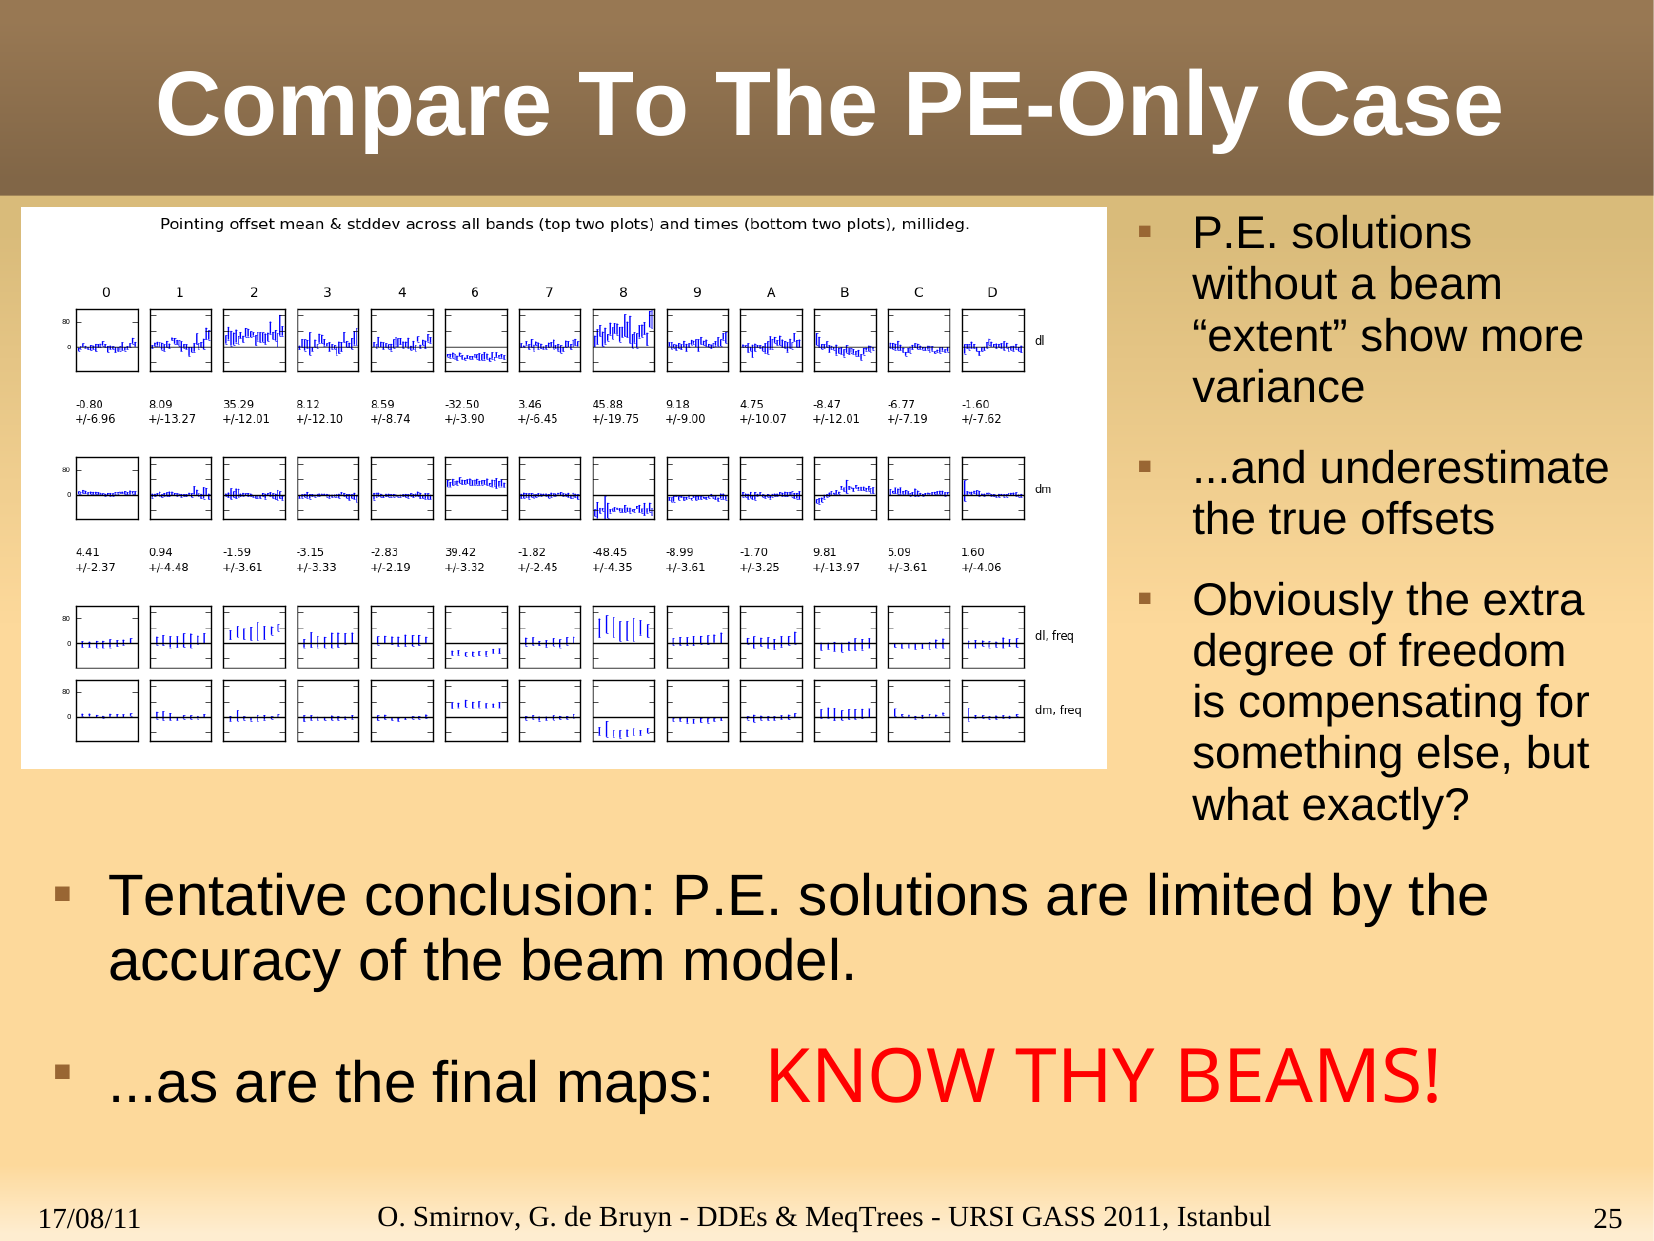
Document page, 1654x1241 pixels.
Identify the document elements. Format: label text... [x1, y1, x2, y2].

list P.E. solutions without a beam “extent” show more variance ...and underestimate the true offsets Obviously the extra degree of freedom is compensating for something else, but what exactly? [1121, 207, 1613, 1104]
list Tentative conclusion: P.E. solutions are limited by the accuracy of the beam model. ...as are the final maps: KNOW THY BEAMS! [37, 862, 1579, 1223]
title Compare To The PE-Only Case [86, 0, 1576, 208]
picture [0, 0, 1654, 1241]
